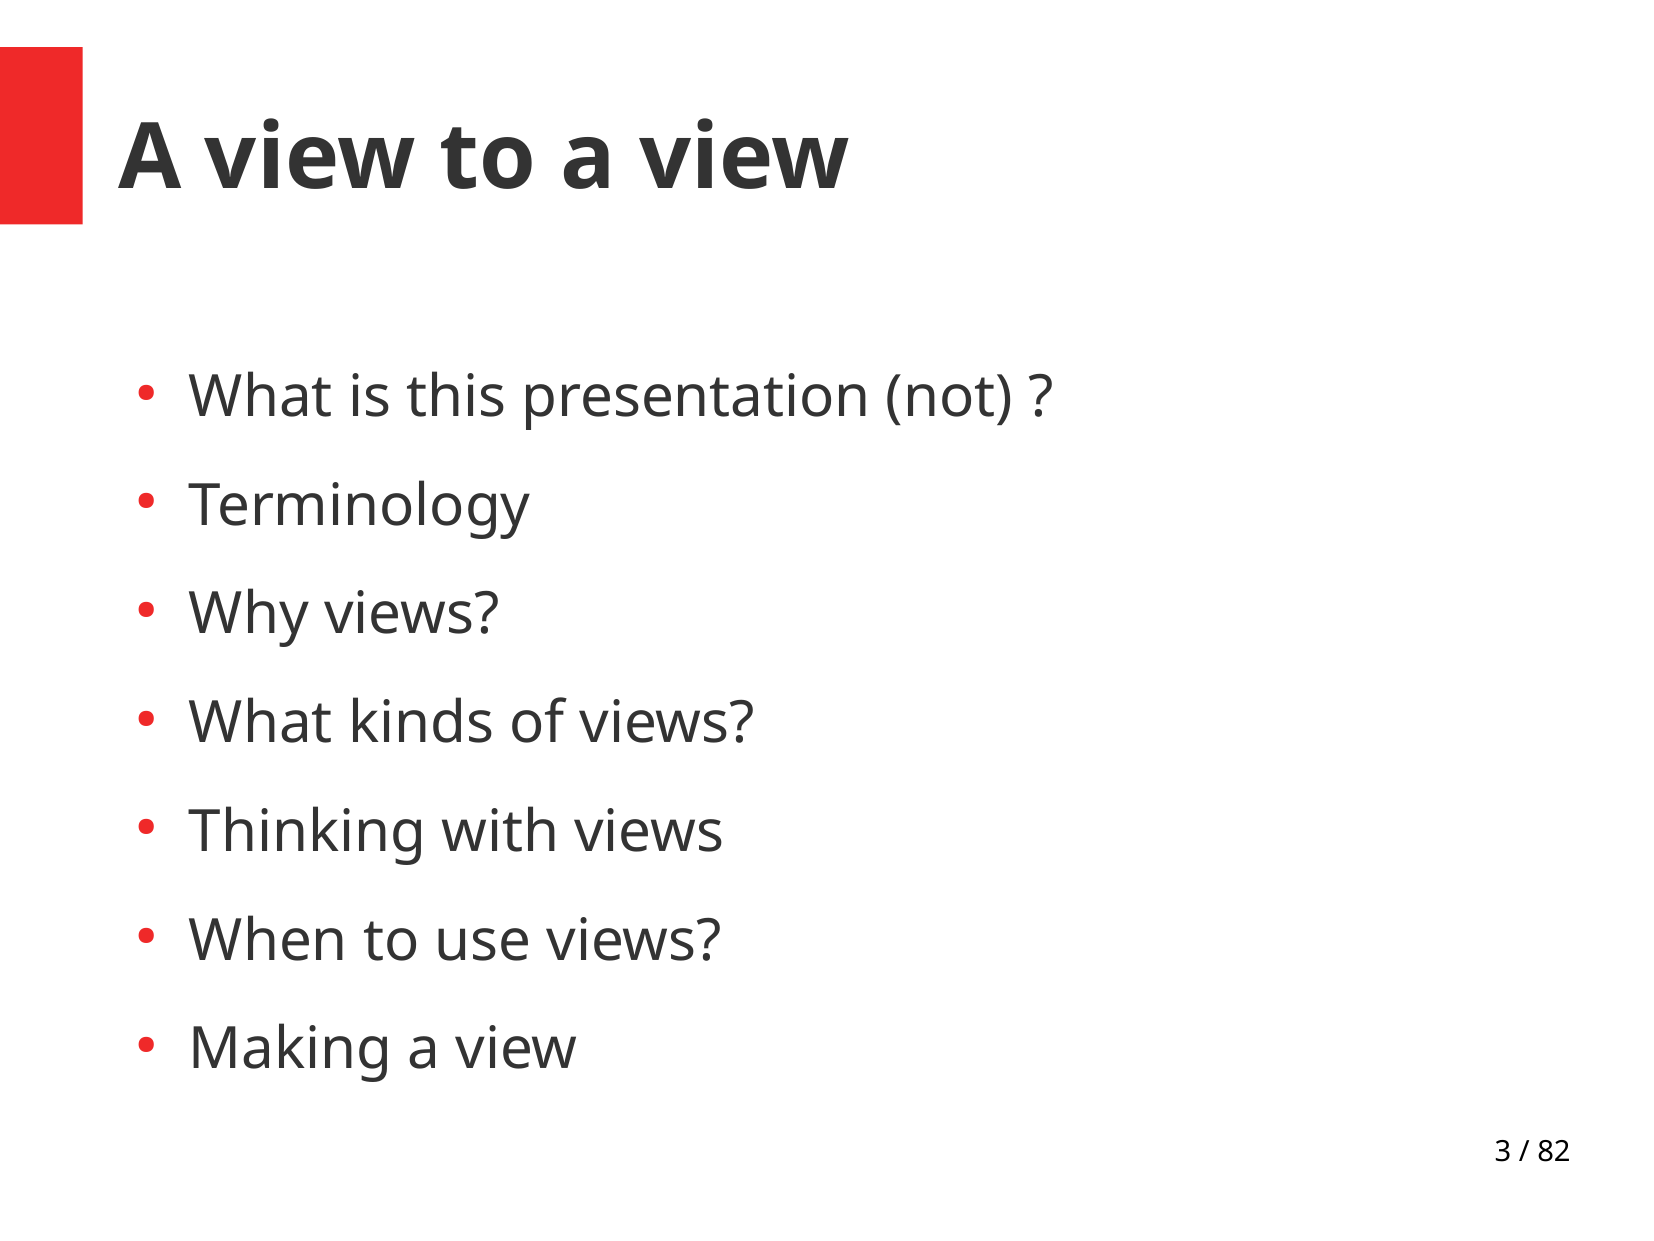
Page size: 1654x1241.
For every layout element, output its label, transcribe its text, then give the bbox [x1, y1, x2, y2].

title A view to a view [118, 49, 1571, 257]
list What is this presentation (not) ? Terminology Why views? What kinds of views? Thinking with views When to use views? Making a view [118, 354, 1536, 1074]
